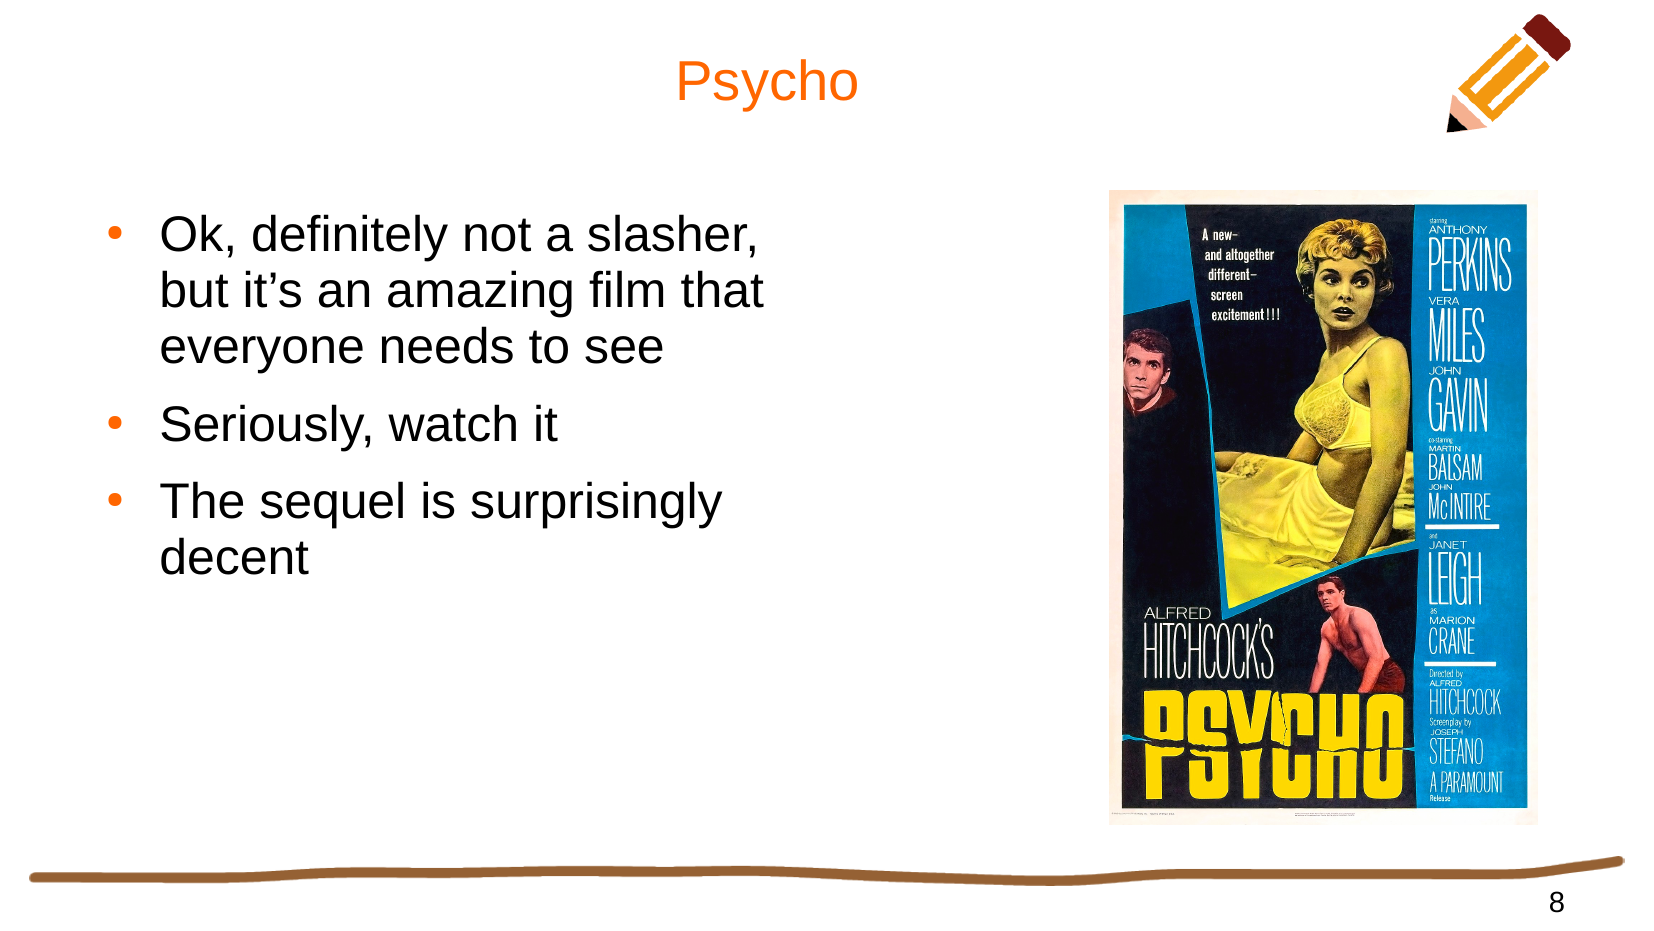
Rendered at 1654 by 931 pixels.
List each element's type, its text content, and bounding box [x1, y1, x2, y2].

picture [29, 856, 1625, 886]
list Ok, definitely not a slasher, but it’s an amazing film that everyone needs to see Seriously, watch it The sequel is surprisingly decent [88, 206, 809, 857]
title Psycho [88, 29, 1447, 133]
picture [1446, 14, 1571, 133]
picture [1109, 190, 1538, 826]
